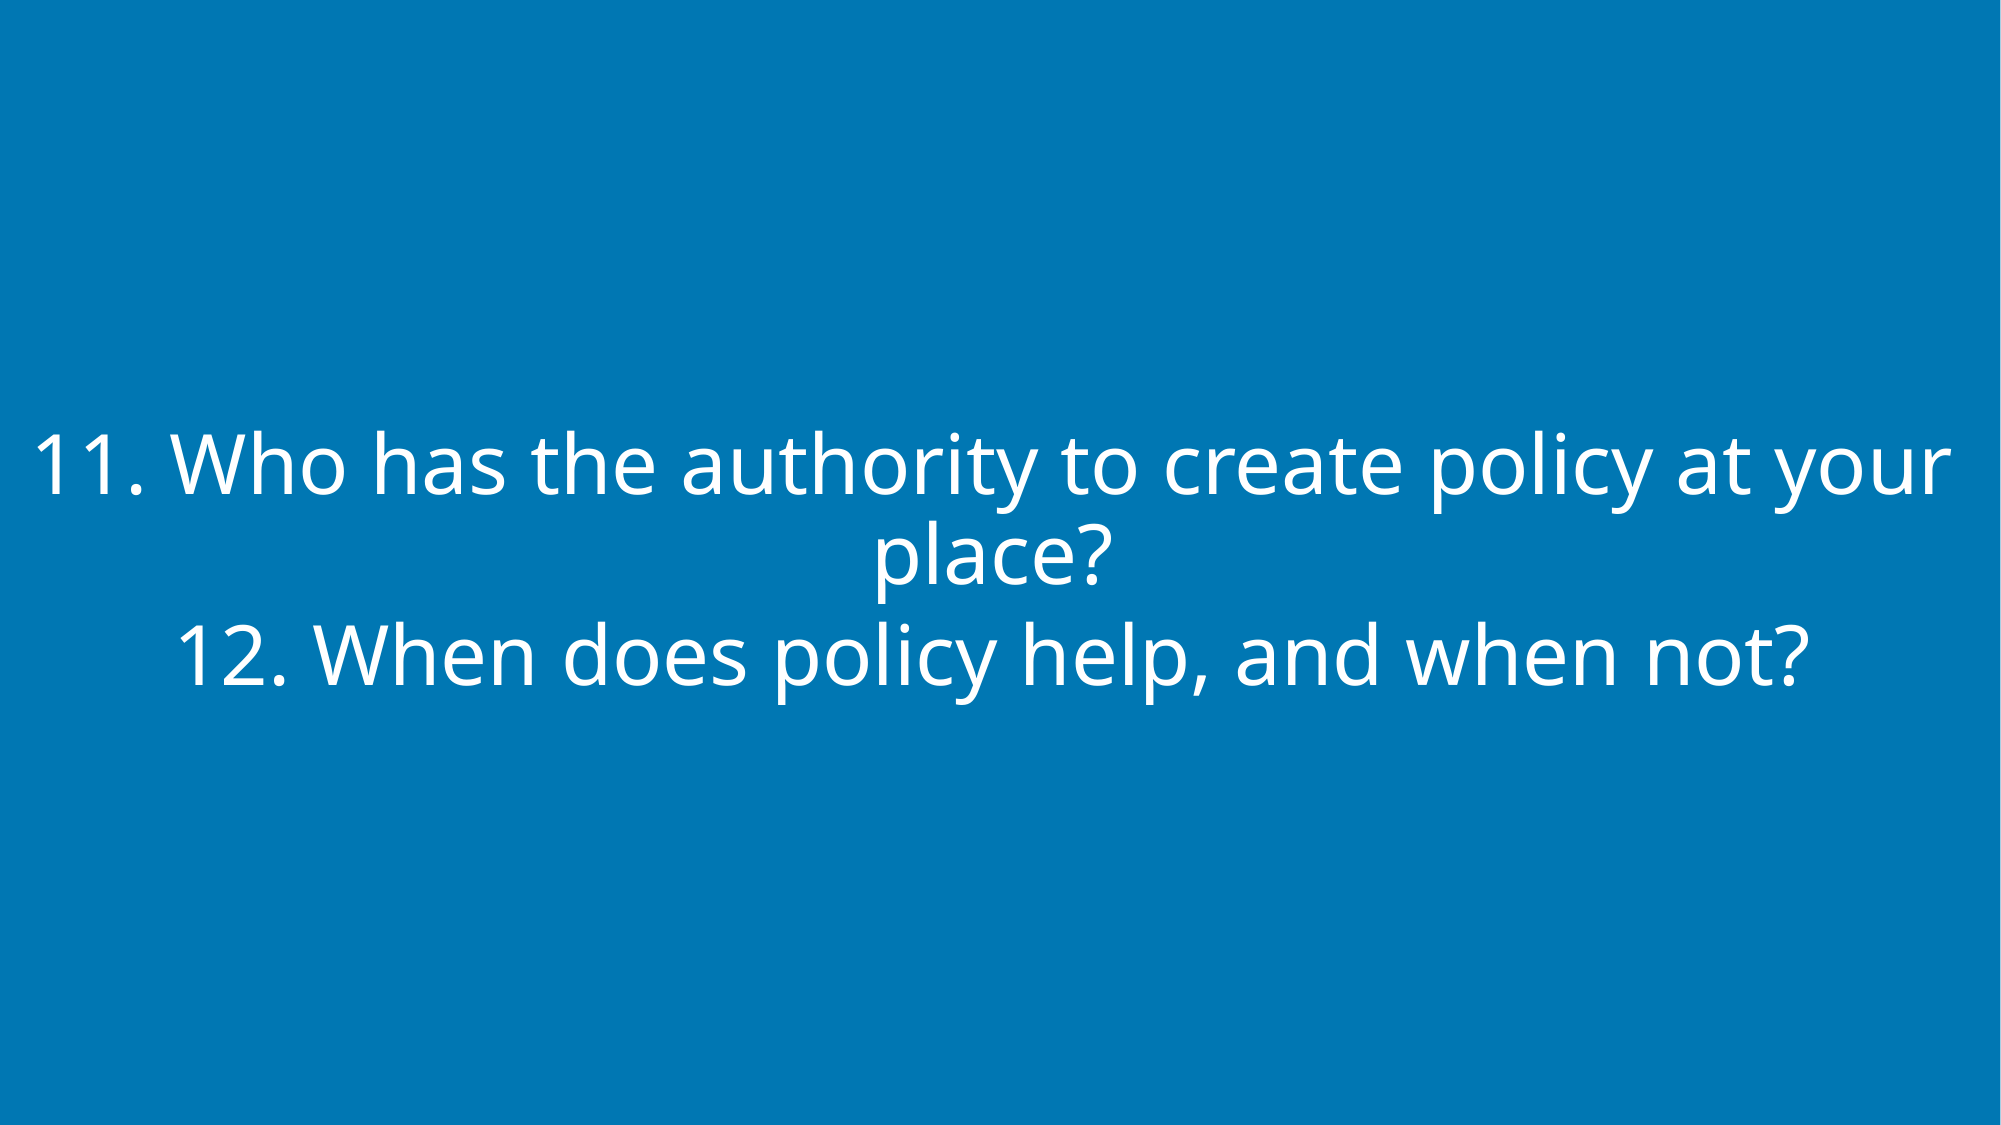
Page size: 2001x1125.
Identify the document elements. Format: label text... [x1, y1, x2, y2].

list 11. Who has the authority to create policy at your place? 12. When does policy help, and when not? [25, 72, 1960, 1053]
